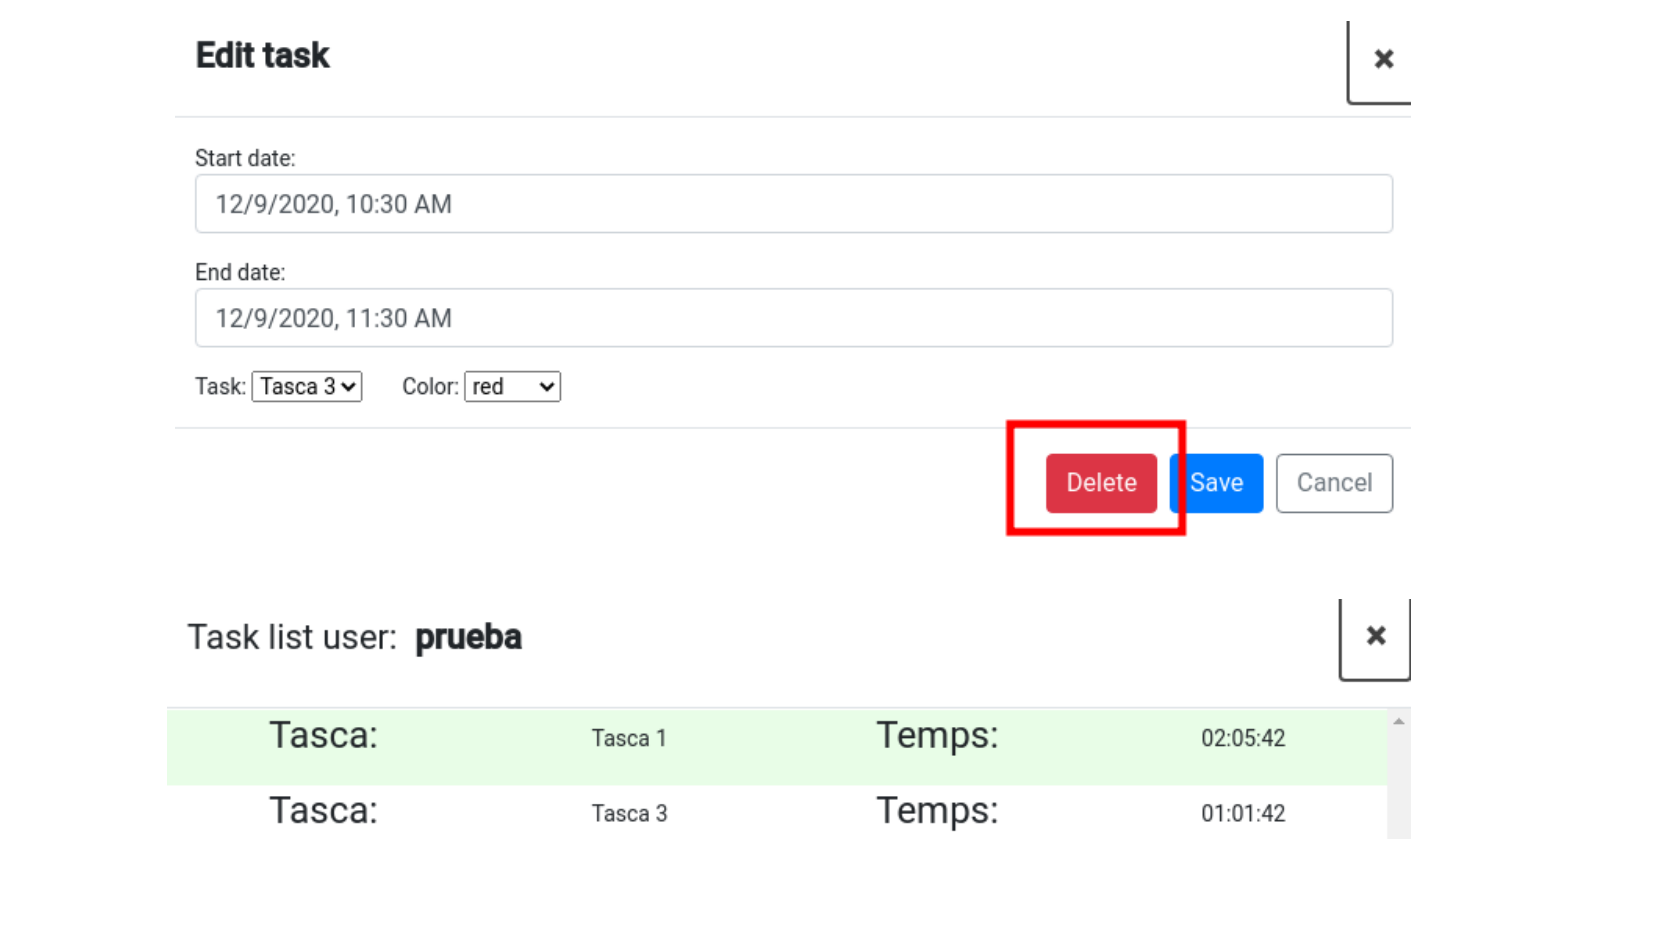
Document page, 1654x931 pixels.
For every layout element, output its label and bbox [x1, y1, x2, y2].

picture [175, 21, 1411, 541]
picture [167, 599, 1411, 839]
